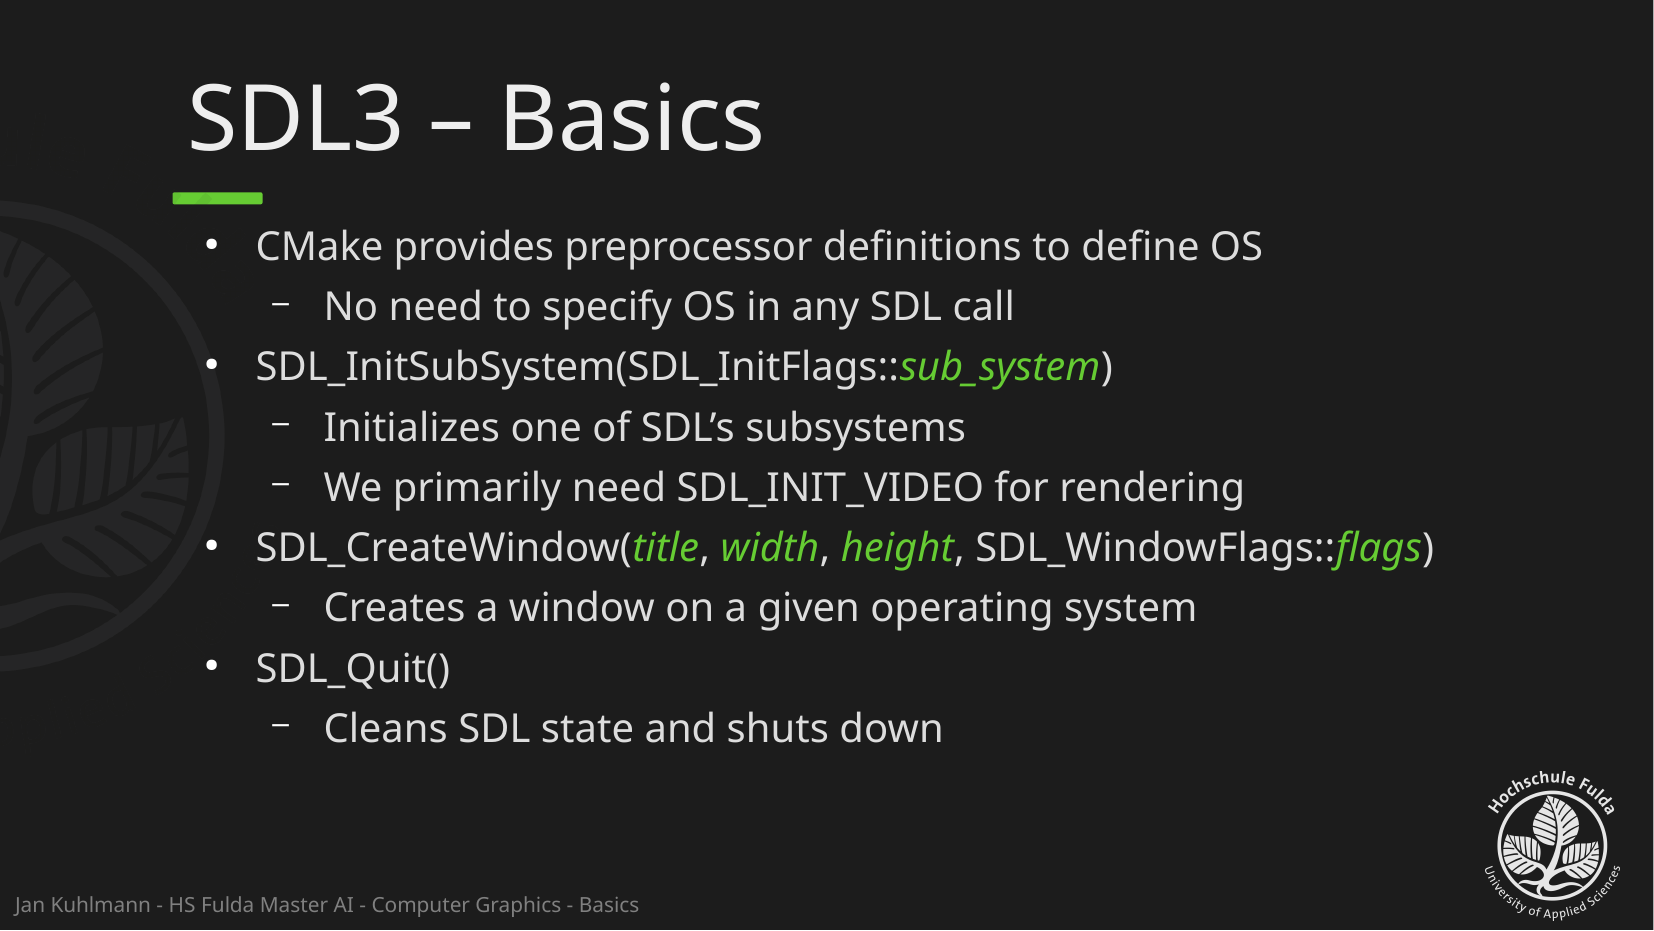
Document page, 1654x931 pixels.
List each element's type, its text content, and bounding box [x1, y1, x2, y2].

list CMake provides preprocessor definitions to define OS No need to specify OS in any SDL call SDL_InitSubSystem(SDL_InitFlags::sub_system) Initializes one of SDL’s subsystems We primarily need SDL_INIT_VIDEO for rendering SDL_CreateWindow(title, width, height, SDL_WindowFlags::flags) Creates a window on a given operating system SDL_Quit() Cleans SDL state and shuts down [187, 217, 1571, 758]
title SDL3 – Basics [187, 37, 1571, 193]
picture [1485, 771, 1620, 921]
